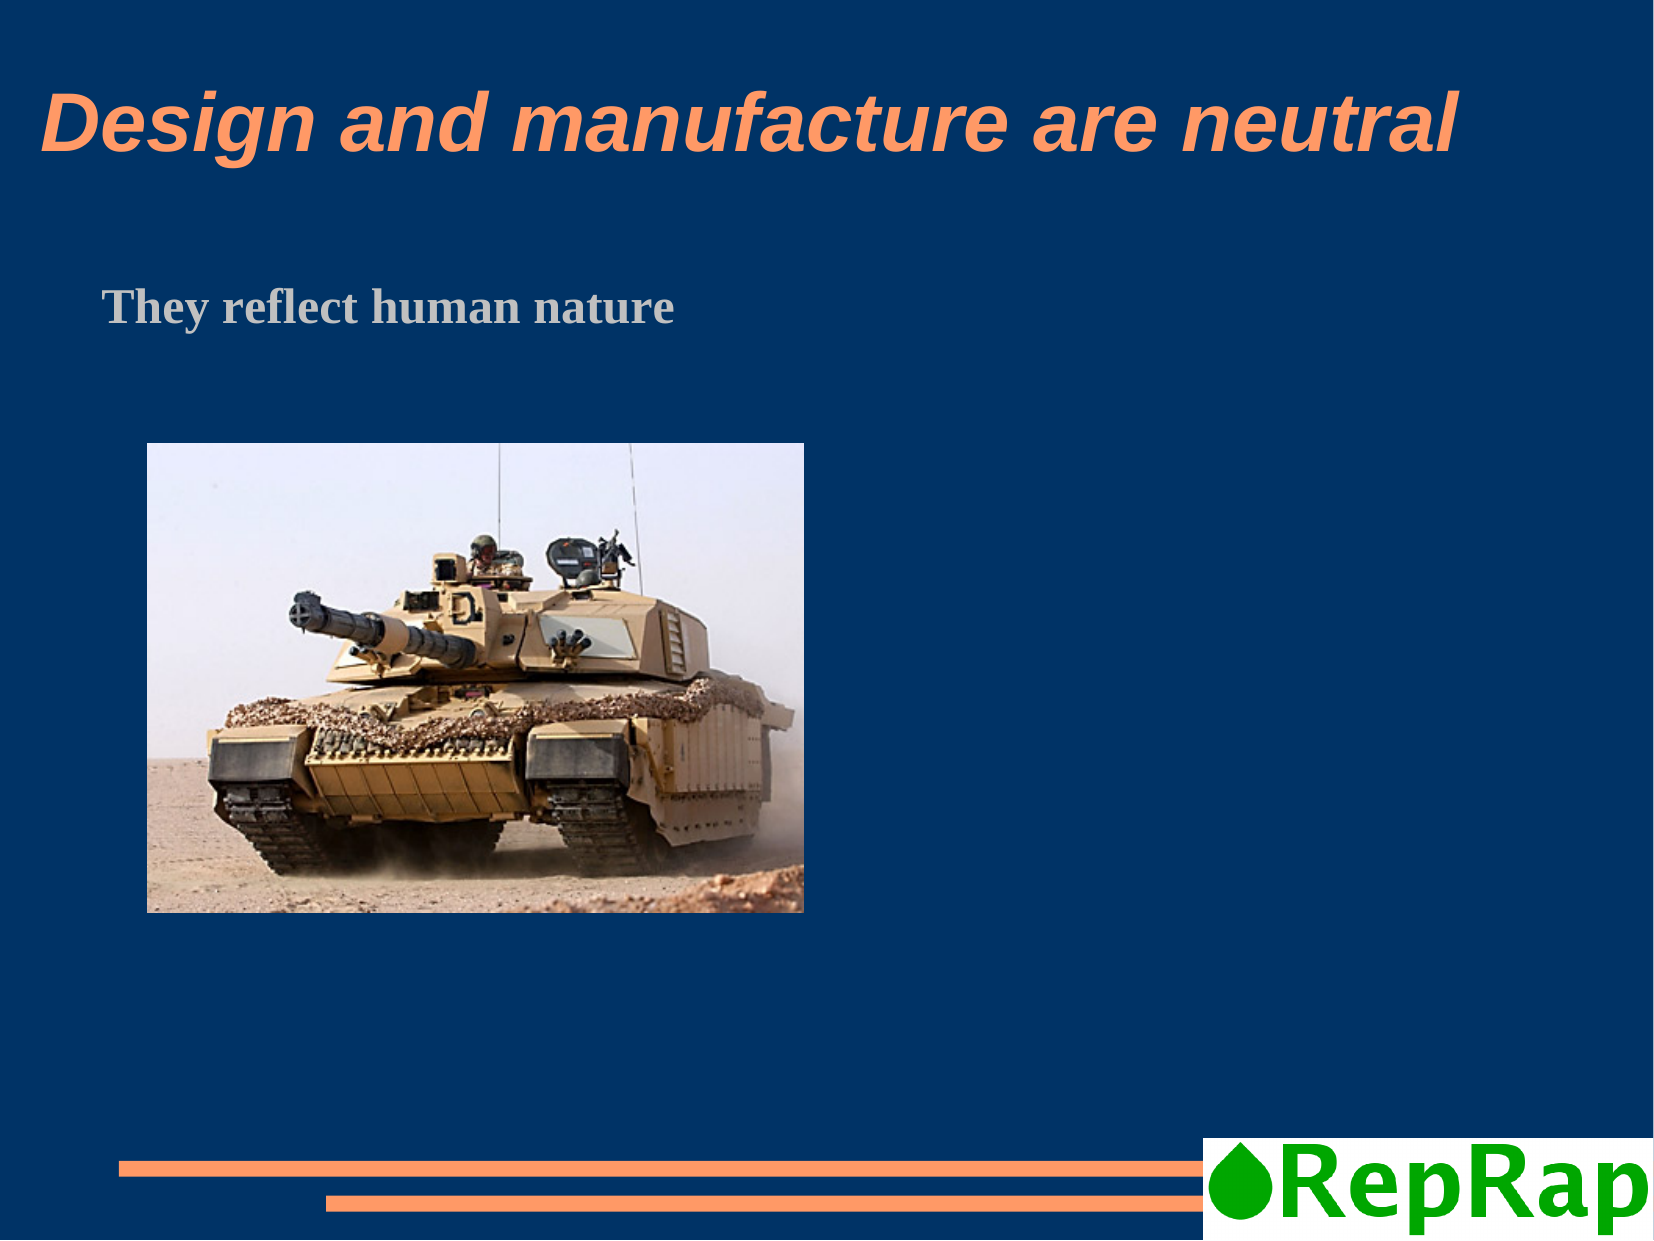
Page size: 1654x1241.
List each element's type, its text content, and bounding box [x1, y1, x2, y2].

title Design and manufacture are neutral [40, 19, 1534, 227]
picture [1203, 1138, 1654, 1241]
text_box They reflect human nature [51, 224, 1614, 1002]
picture [147, 443, 804, 913]
